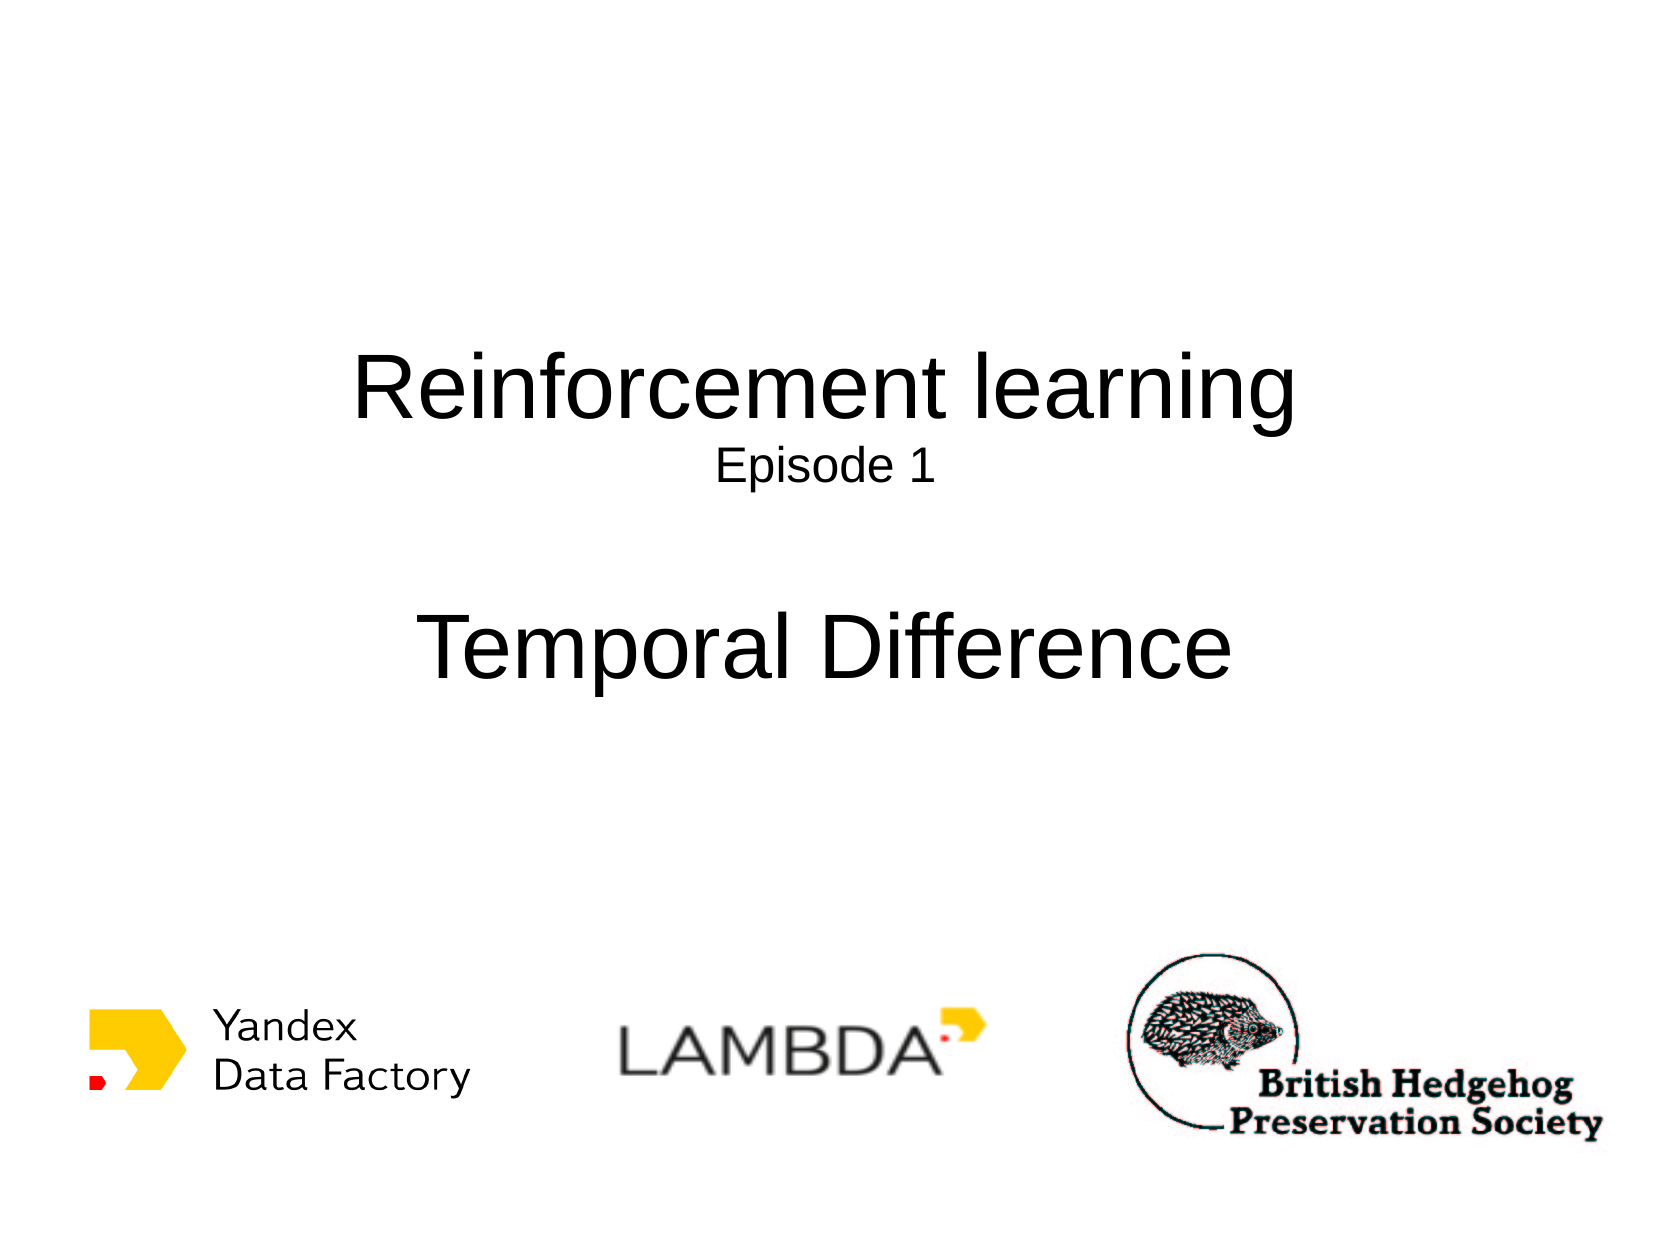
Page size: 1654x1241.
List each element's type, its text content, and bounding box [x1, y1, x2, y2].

picture [1050, 869, 1654, 1241]
picture [0, 929, 556, 1171]
picture [585, 872, 1006, 1213]
text_box Reinforcement learning Episode 1 Temporal Difference [0, 311, 1654, 723]
